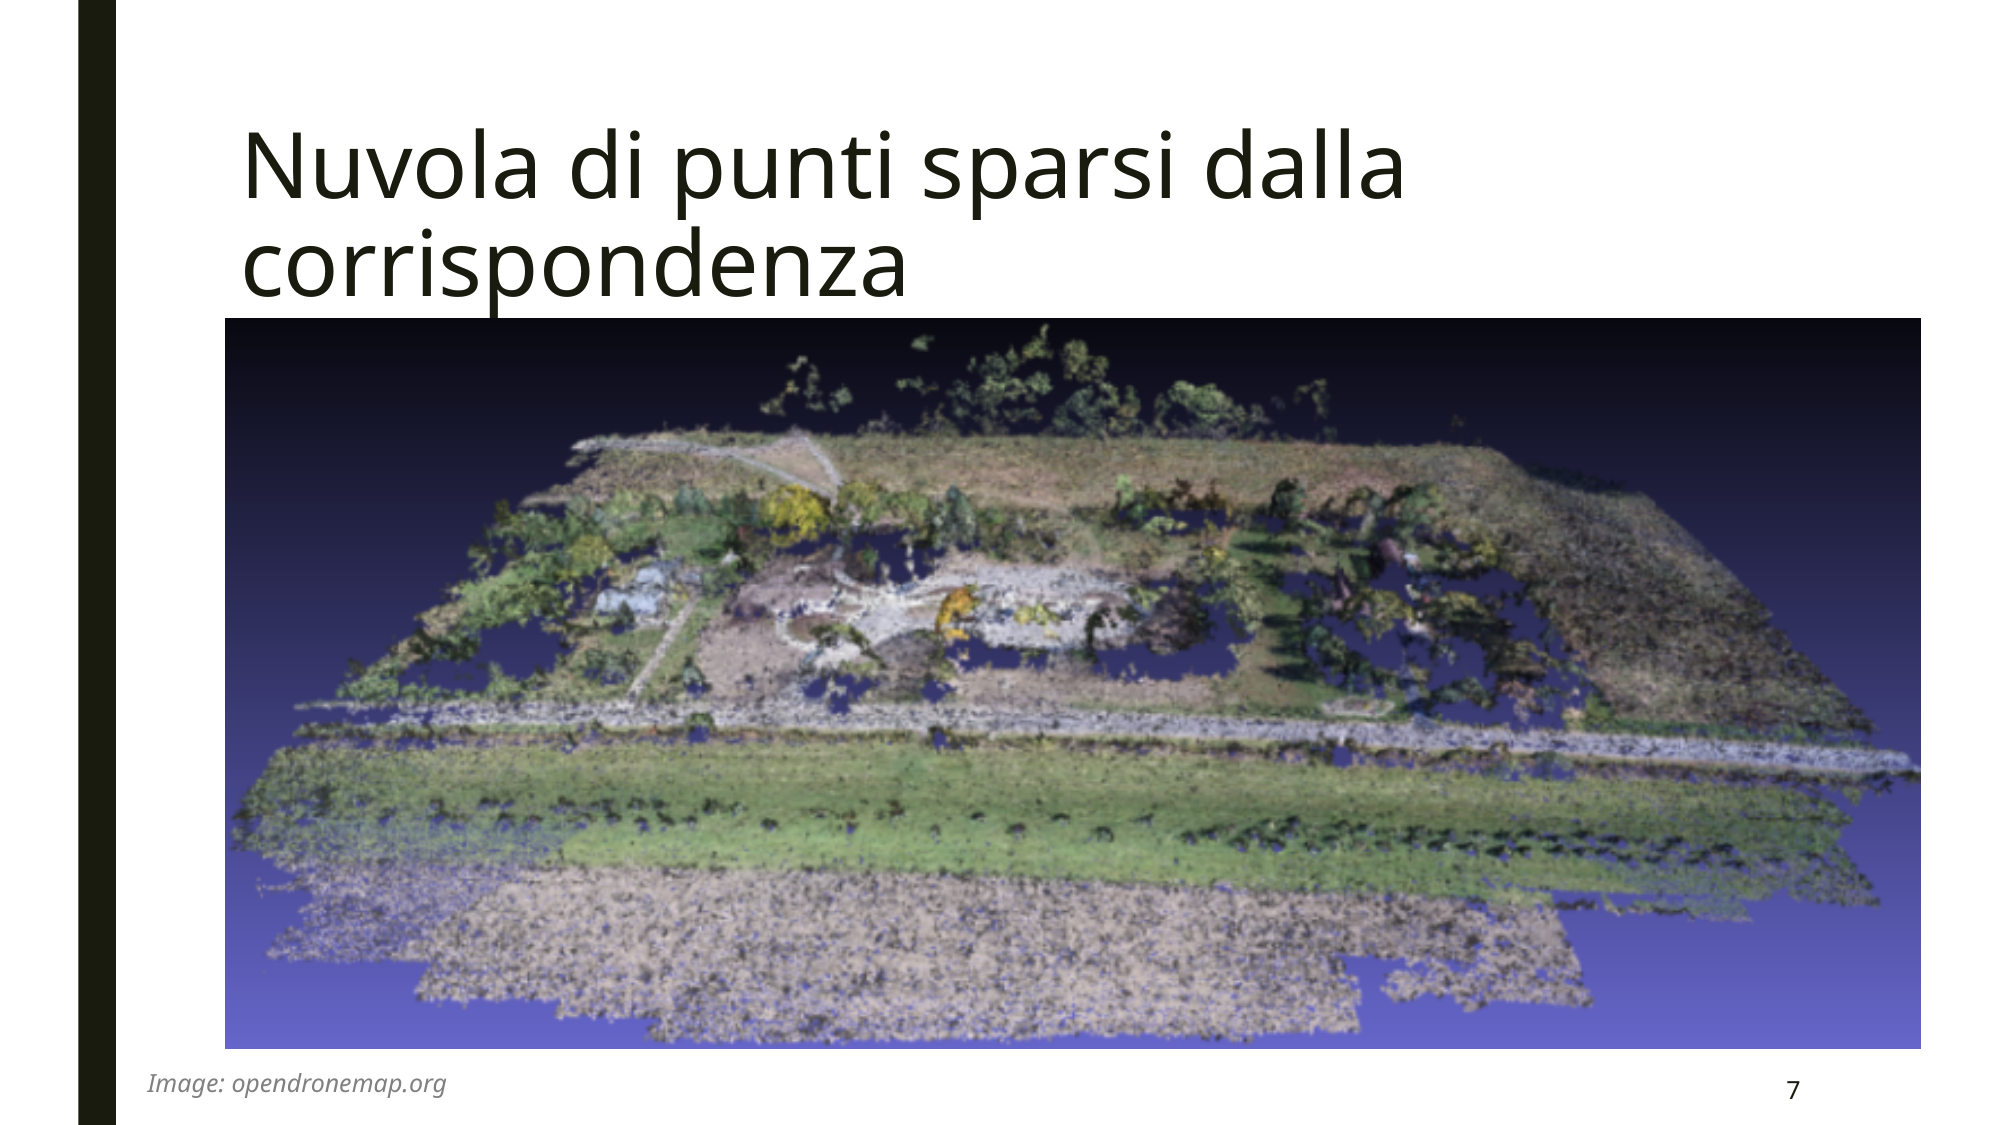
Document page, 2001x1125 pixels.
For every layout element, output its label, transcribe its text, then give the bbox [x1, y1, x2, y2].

picture [225, 318, 1921, 1049]
title Nuvola di punti sparsi dalla corrispondenza [225, 112, 1800, 318]
slide_number <number> [1553, 1058, 1816, 1125]
text_box Image: opendronemap.org [132, 1060, 463, 1106]
